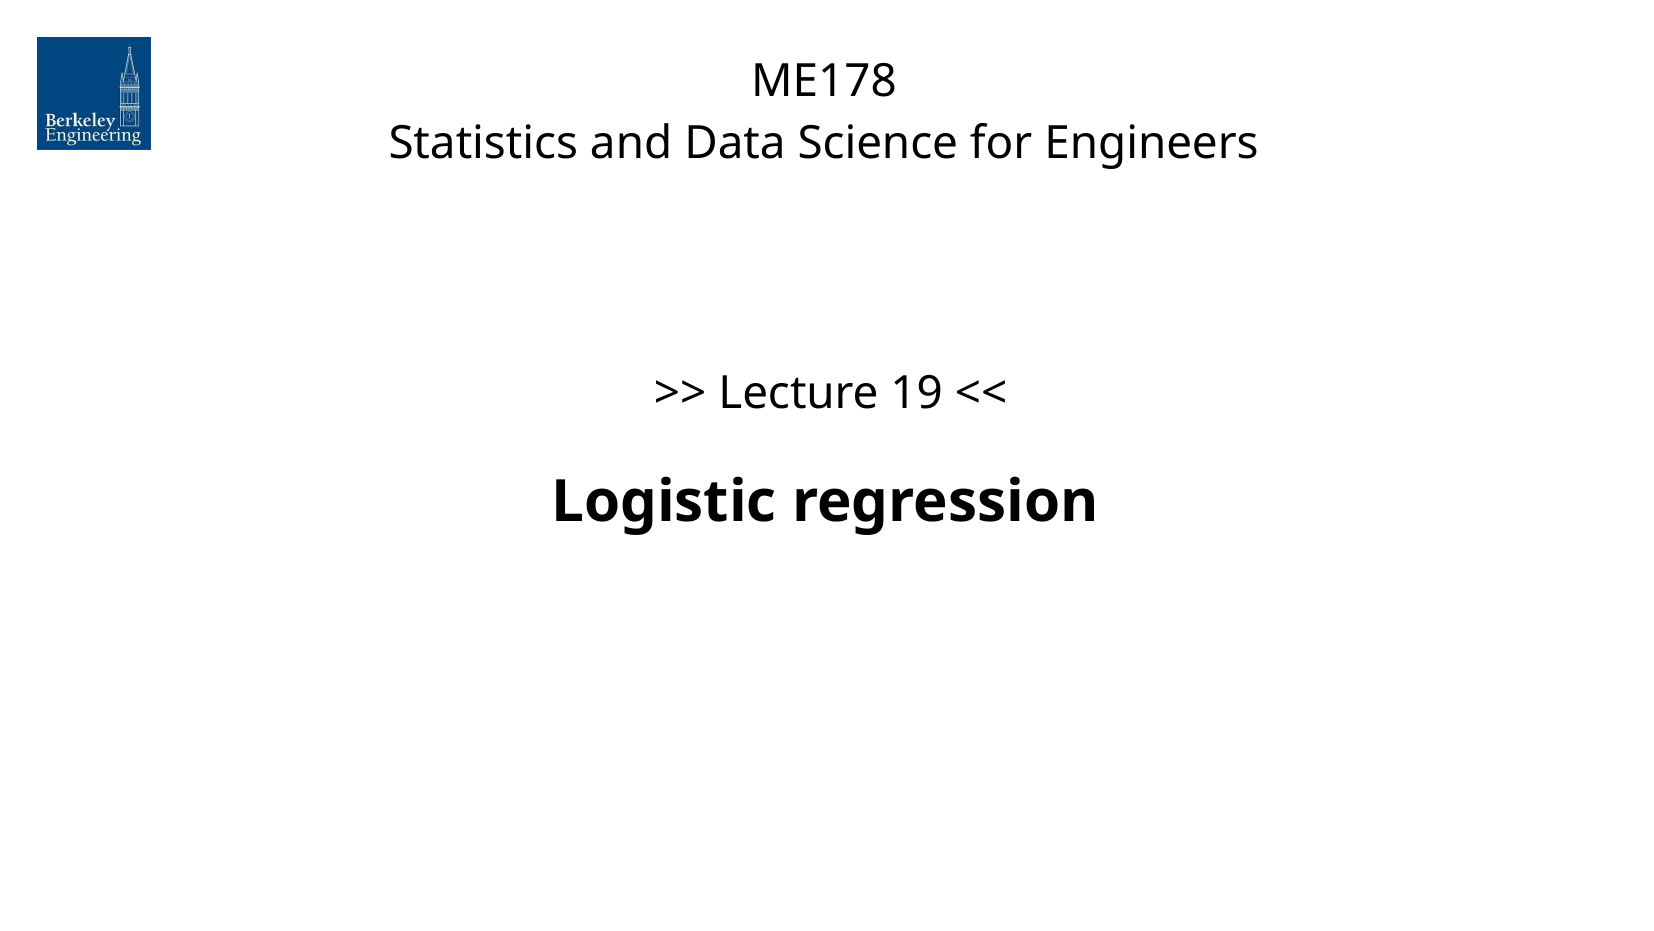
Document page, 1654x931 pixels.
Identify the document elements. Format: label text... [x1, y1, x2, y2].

text_box ME178 Statistics and Data Science for Engineers [266, 39, 1382, 209]
text_box Logistic regression [37, 451, 1613, 532]
picture [37, 37, 151, 151]
text_box >> Lecture 19 << [455, 352, 1206, 428]
